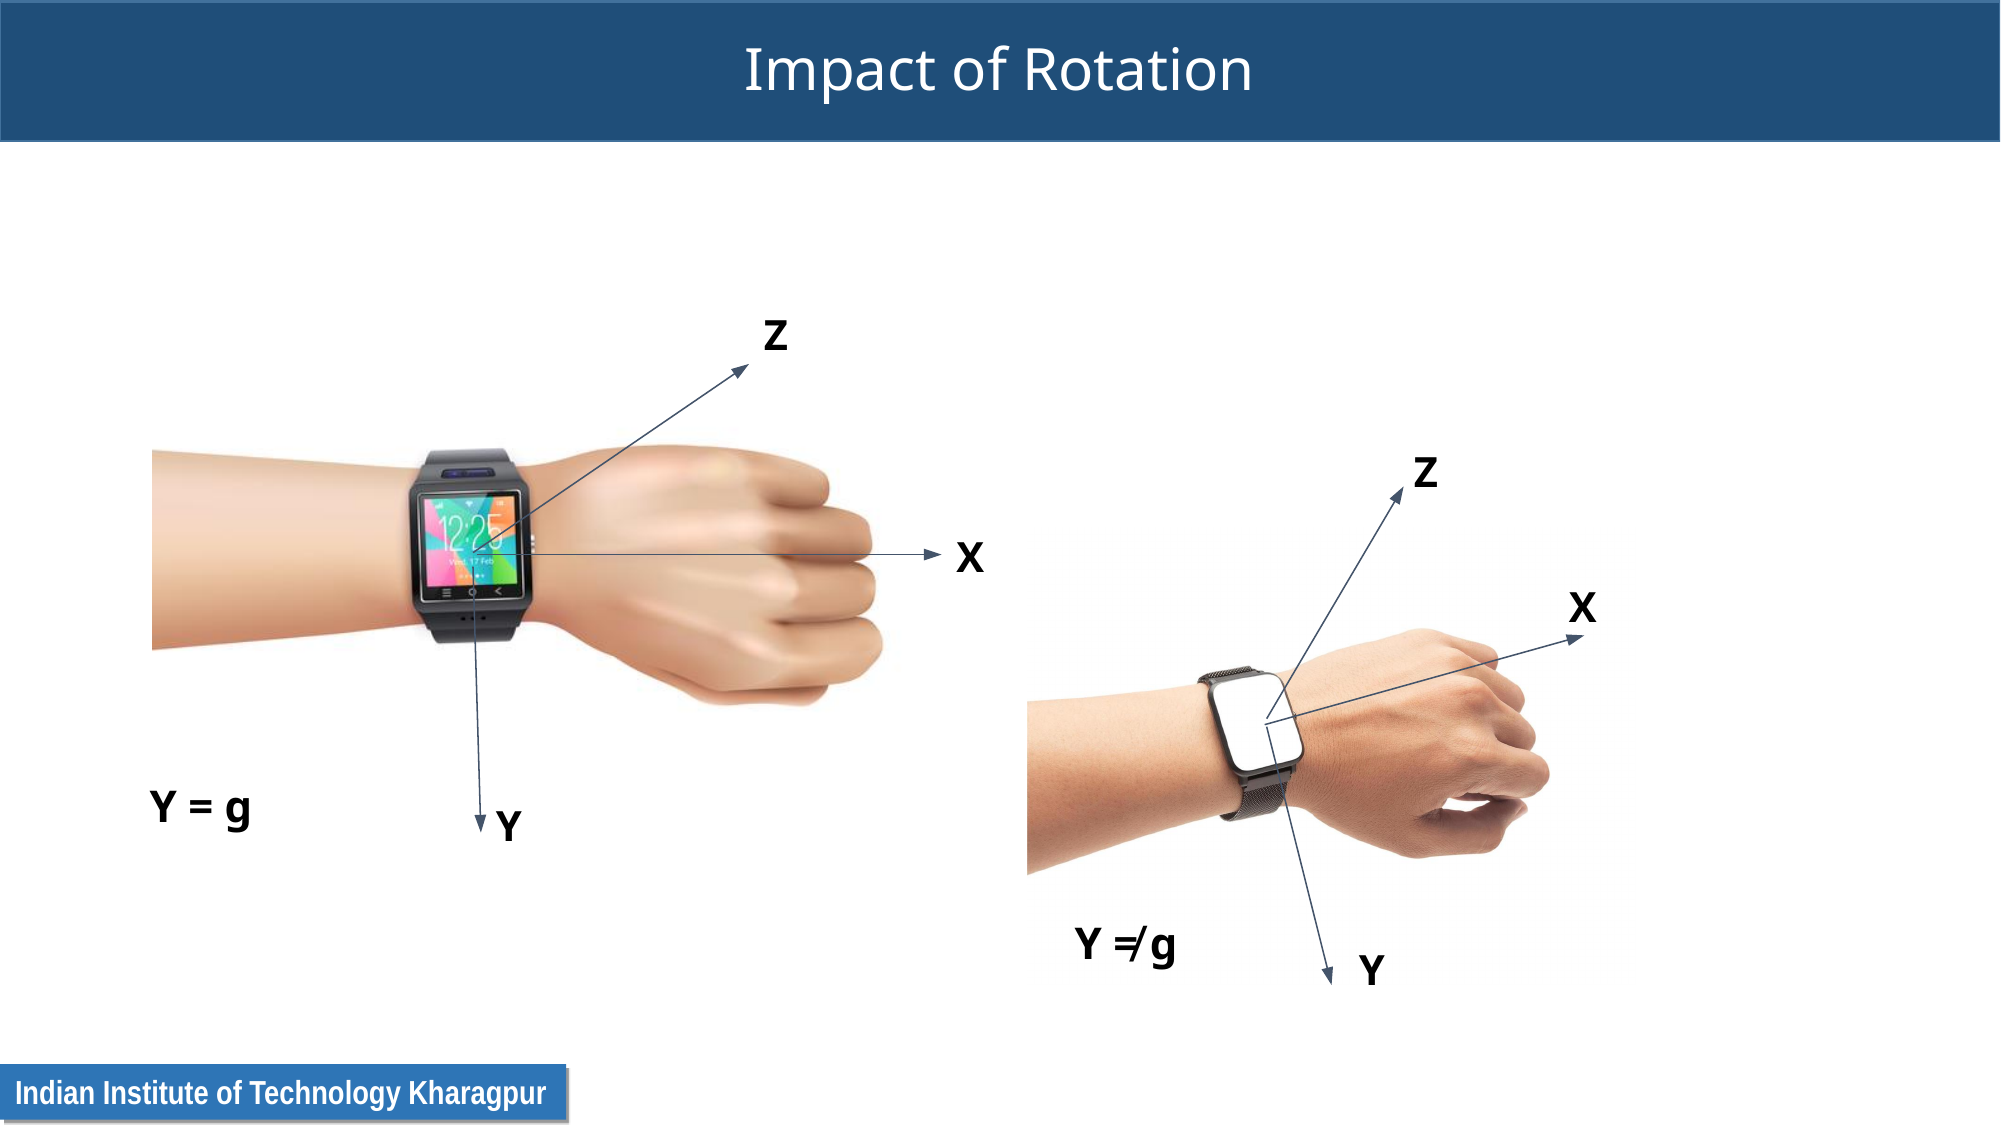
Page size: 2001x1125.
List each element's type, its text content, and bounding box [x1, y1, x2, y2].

title Impact of Rotation [0, 1, 2000, 141]
text_box Y ≠ g [1059, 901, 1276, 985]
text_box Z [1398, 431, 1453, 513]
text_box X [941, 515, 996, 597]
picture [1027, 527, 1636, 986]
text_box Z [748, 293, 803, 375]
text_box Y [1343, 929, 1398, 1010]
text_box Y [480, 784, 535, 866]
text_box X [1554, 565, 1608, 647]
text_box Y = g [134, 763, 351, 847]
picture [152, 246, 909, 866]
